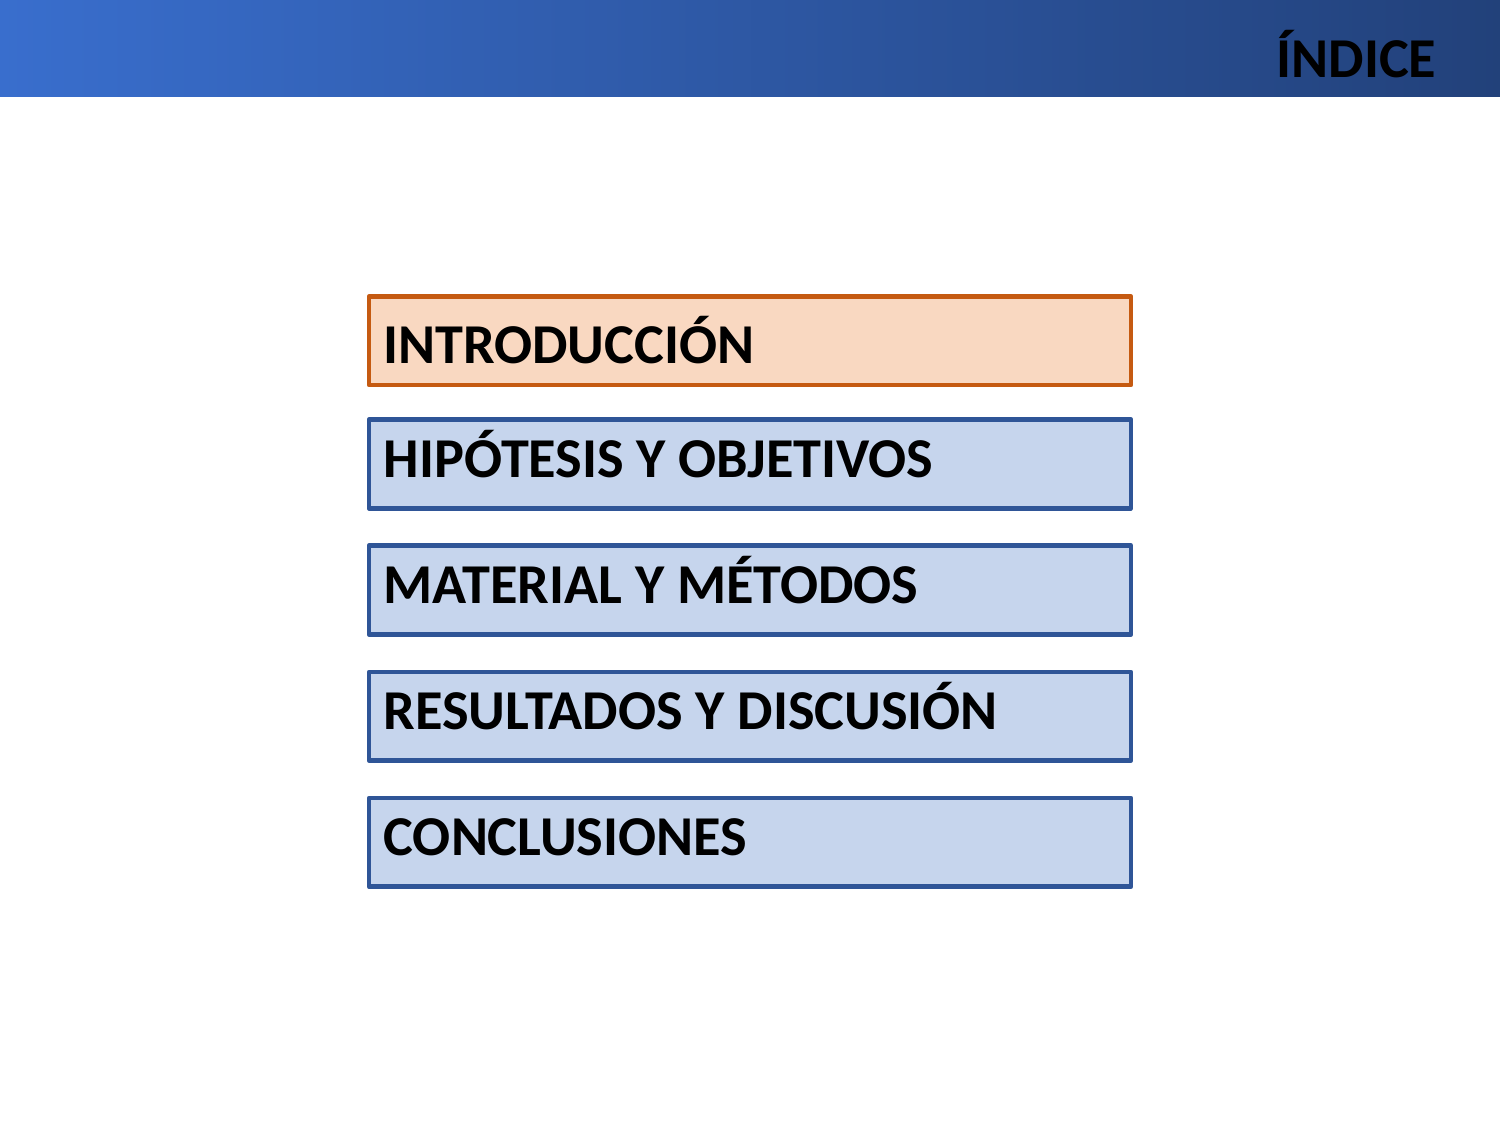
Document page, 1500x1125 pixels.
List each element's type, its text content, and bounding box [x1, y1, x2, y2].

text_box INTRODUCCIÓN [369, 296, 1131, 386]
text_box CONCLUSIONES [369, 798, 1131, 887]
text_box MATERIAL Y MÉTODOS [369, 545, 1131, 635]
text_box ÍNDICE [1261, 13, 1452, 96]
text_box [0, 0, 1500, 97]
text_box HIPÓTESIS Y OBJETIVOS [369, 419, 1131, 509]
text_box RESULTADOS Y DISCUSIÓN [369, 671, 1131, 761]
